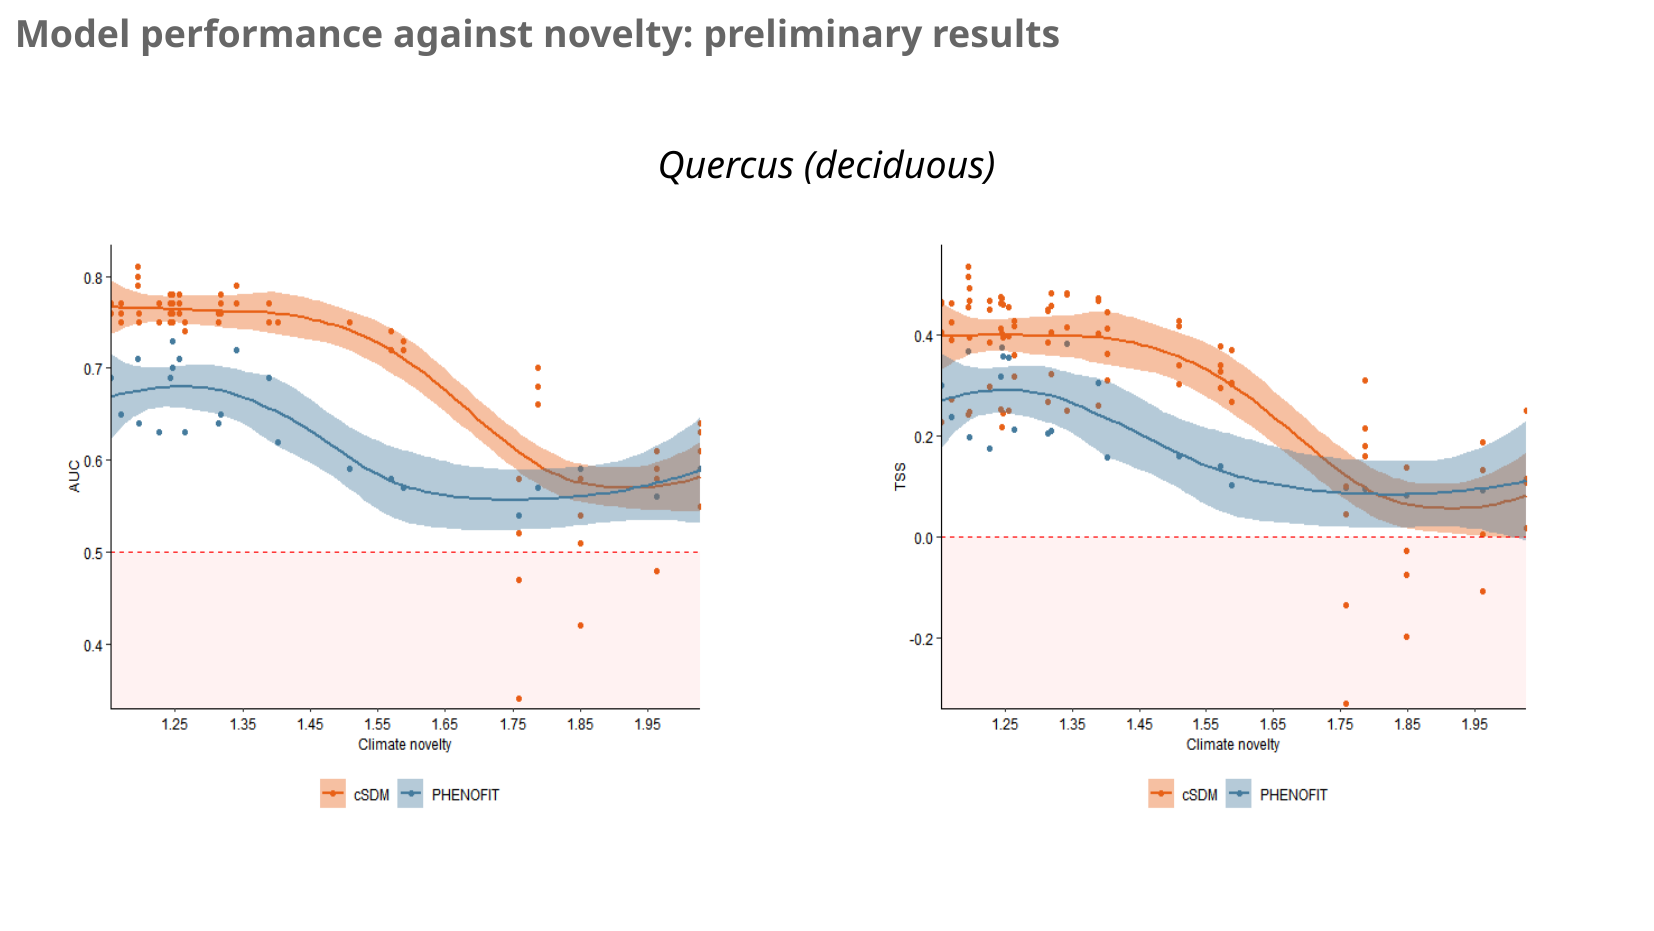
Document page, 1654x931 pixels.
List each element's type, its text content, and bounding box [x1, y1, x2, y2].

text_box Model performance against novelty: preliminary results [0, 0, 1654, 118]
picture [885, 236, 1535, 827]
picture [59, 236, 709, 827]
text_box Quercus (deciduous) [561, 130, 1093, 197]
